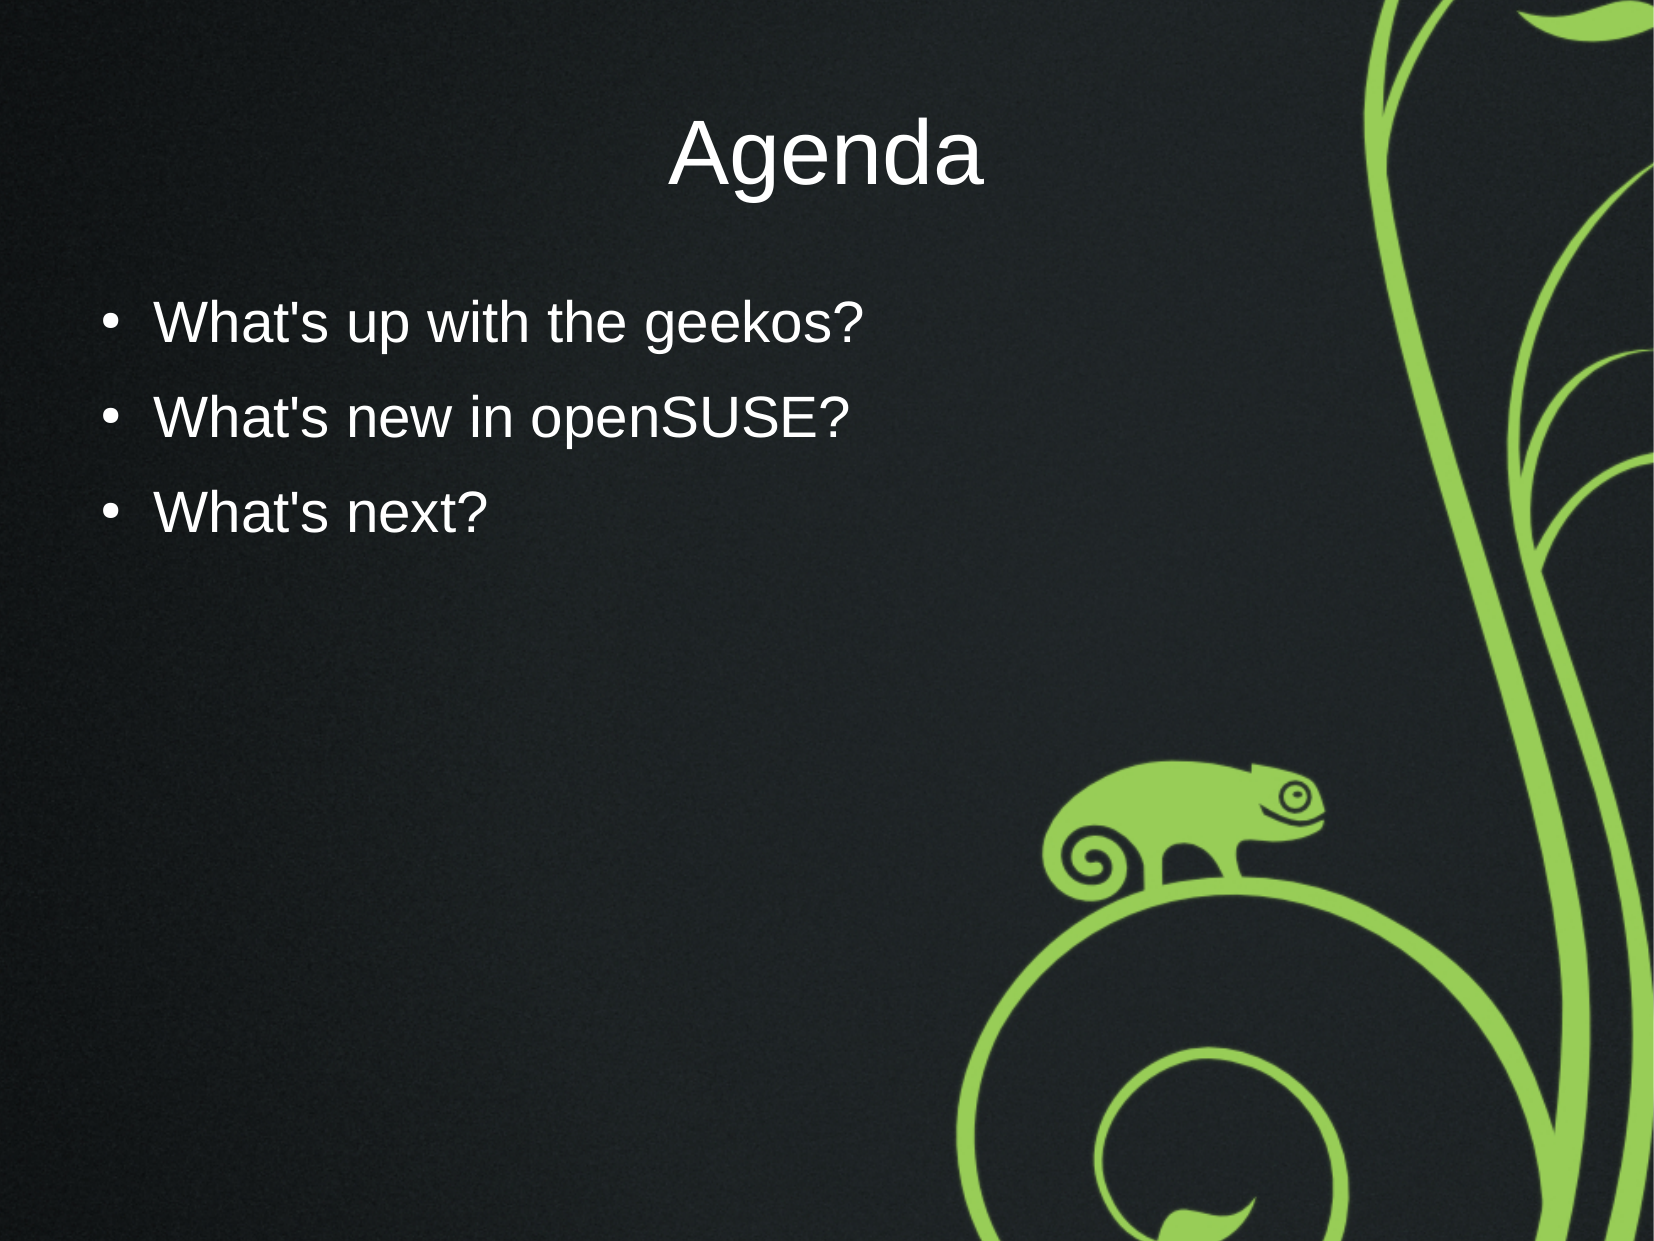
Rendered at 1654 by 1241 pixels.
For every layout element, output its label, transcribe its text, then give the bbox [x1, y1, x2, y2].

title Agenda [82, 49, 1571, 257]
list What's up with the geekos? What's new in openSUSE? What's next? [82, 290, 1538, 993]
picture [0, 0, 1654, 1241]
